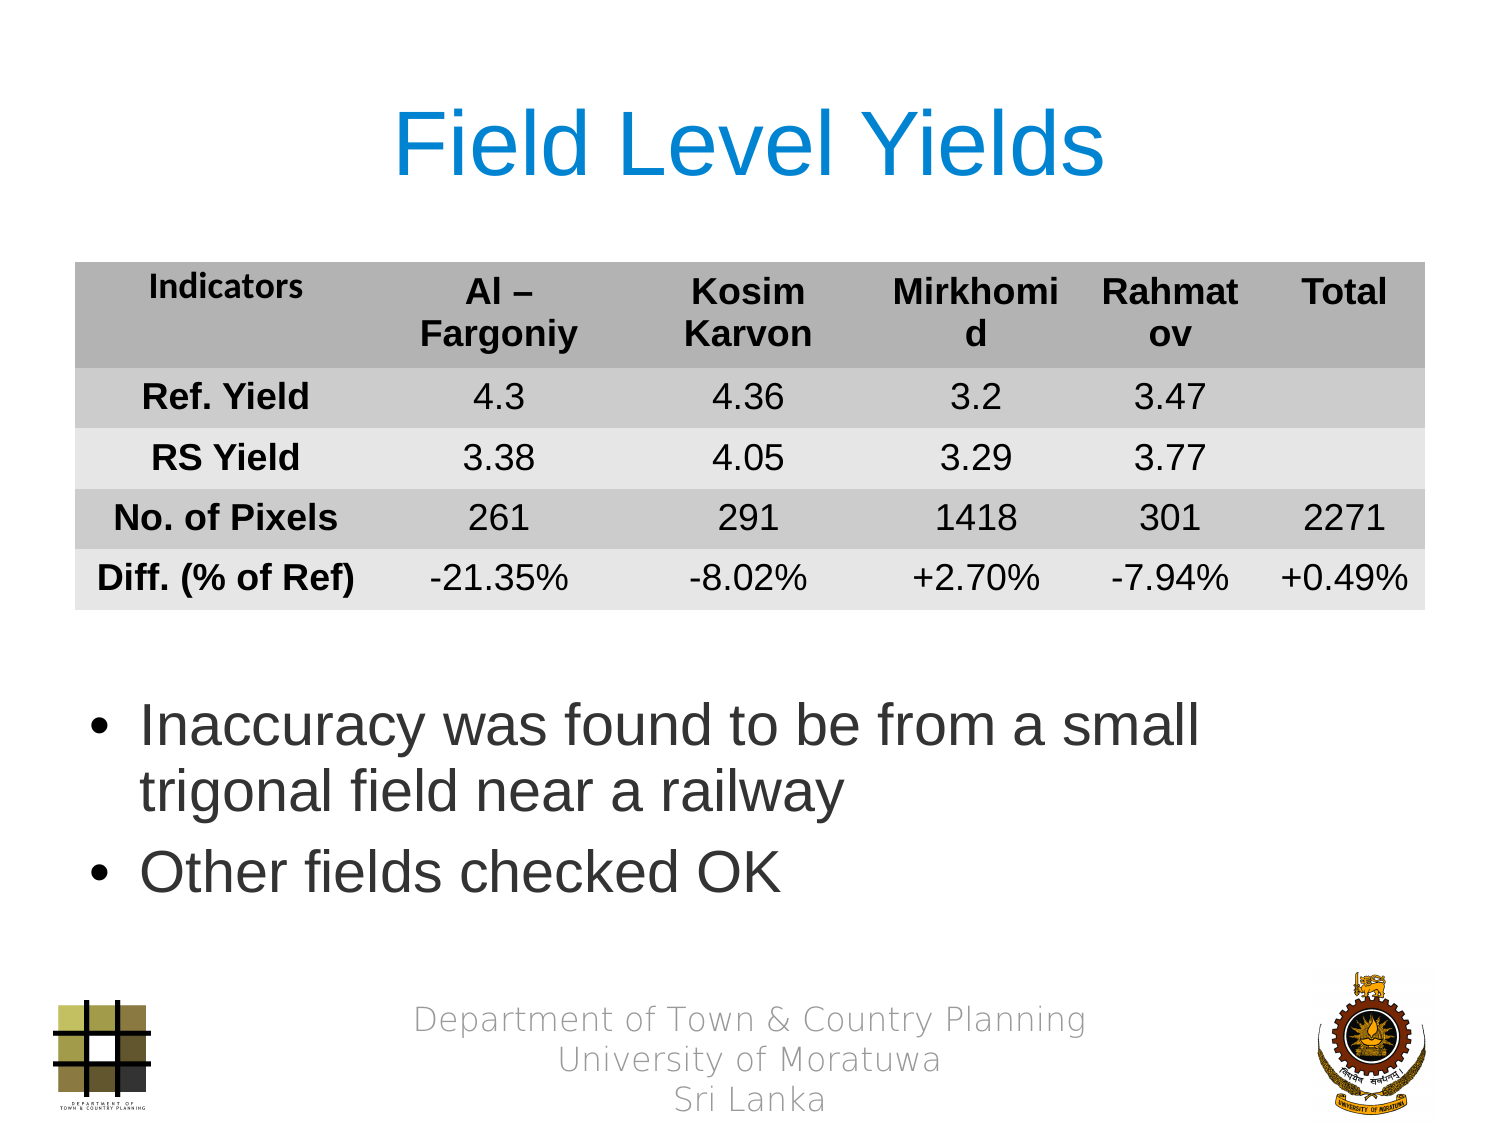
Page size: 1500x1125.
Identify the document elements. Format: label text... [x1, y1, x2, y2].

table_cell 2271 [1264, 489, 1425, 549]
table_header Mirkhomid [876, 262, 1077, 368]
table_cell Ref. Yield [75, 368, 377, 428]
table_cell 4.05 [621, 428, 876, 489]
table_cell 3.47 [1077, 368, 1264, 428]
table_cell -21.35% [377, 549, 621, 603]
table_header Al – Fargoniy [377, 262, 621, 368]
table_cell 4.36 [621, 368, 876, 428]
table_cell -8.02% [621, 549, 876, 603]
table_cell [1264, 428, 1425, 489]
table_cell RS Yield [75, 428, 377, 489]
table_cell 3.77 [1077, 428, 1264, 489]
table_cell No. of Pixels [75, 489, 377, 549]
table_cell 3.29 [876, 428, 1077, 489]
picture [1312, 966, 1435, 1125]
table_cell 301 [1077, 489, 1264, 549]
table_cell -7.94% [1077, 549, 1264, 603]
table_cell 3.38 [377, 428, 621, 489]
table_cell 3.2 [876, 368, 1077, 428]
table_cell +0.49% [1264, 549, 1425, 603]
table_cell Diff. (% of Ref) [75, 549, 377, 603]
table_cell 291 [621, 489, 876, 549]
table_cell 4.3 [377, 368, 621, 428]
table_cell +2.70% [876, 549, 1077, 603]
table_header Kosim Karvon [621, 262, 876, 368]
table_header Rahmatov [1077, 262, 1264, 368]
list Inaccuracy was found to be from a small trigonal field near a railway Other fields checked OK [75, 603, 1426, 915]
table_header Indicators [75, 262, 377, 368]
table_cell [1264, 368, 1425, 428]
table_cell 1418 [876, 489, 1077, 549]
table_cell 261 [377, 489, 621, 549]
picture [53, 1000, 151, 1110]
title Field Level Yields [75, 45, 1426, 233]
table_header Total [1264, 262, 1425, 368]
